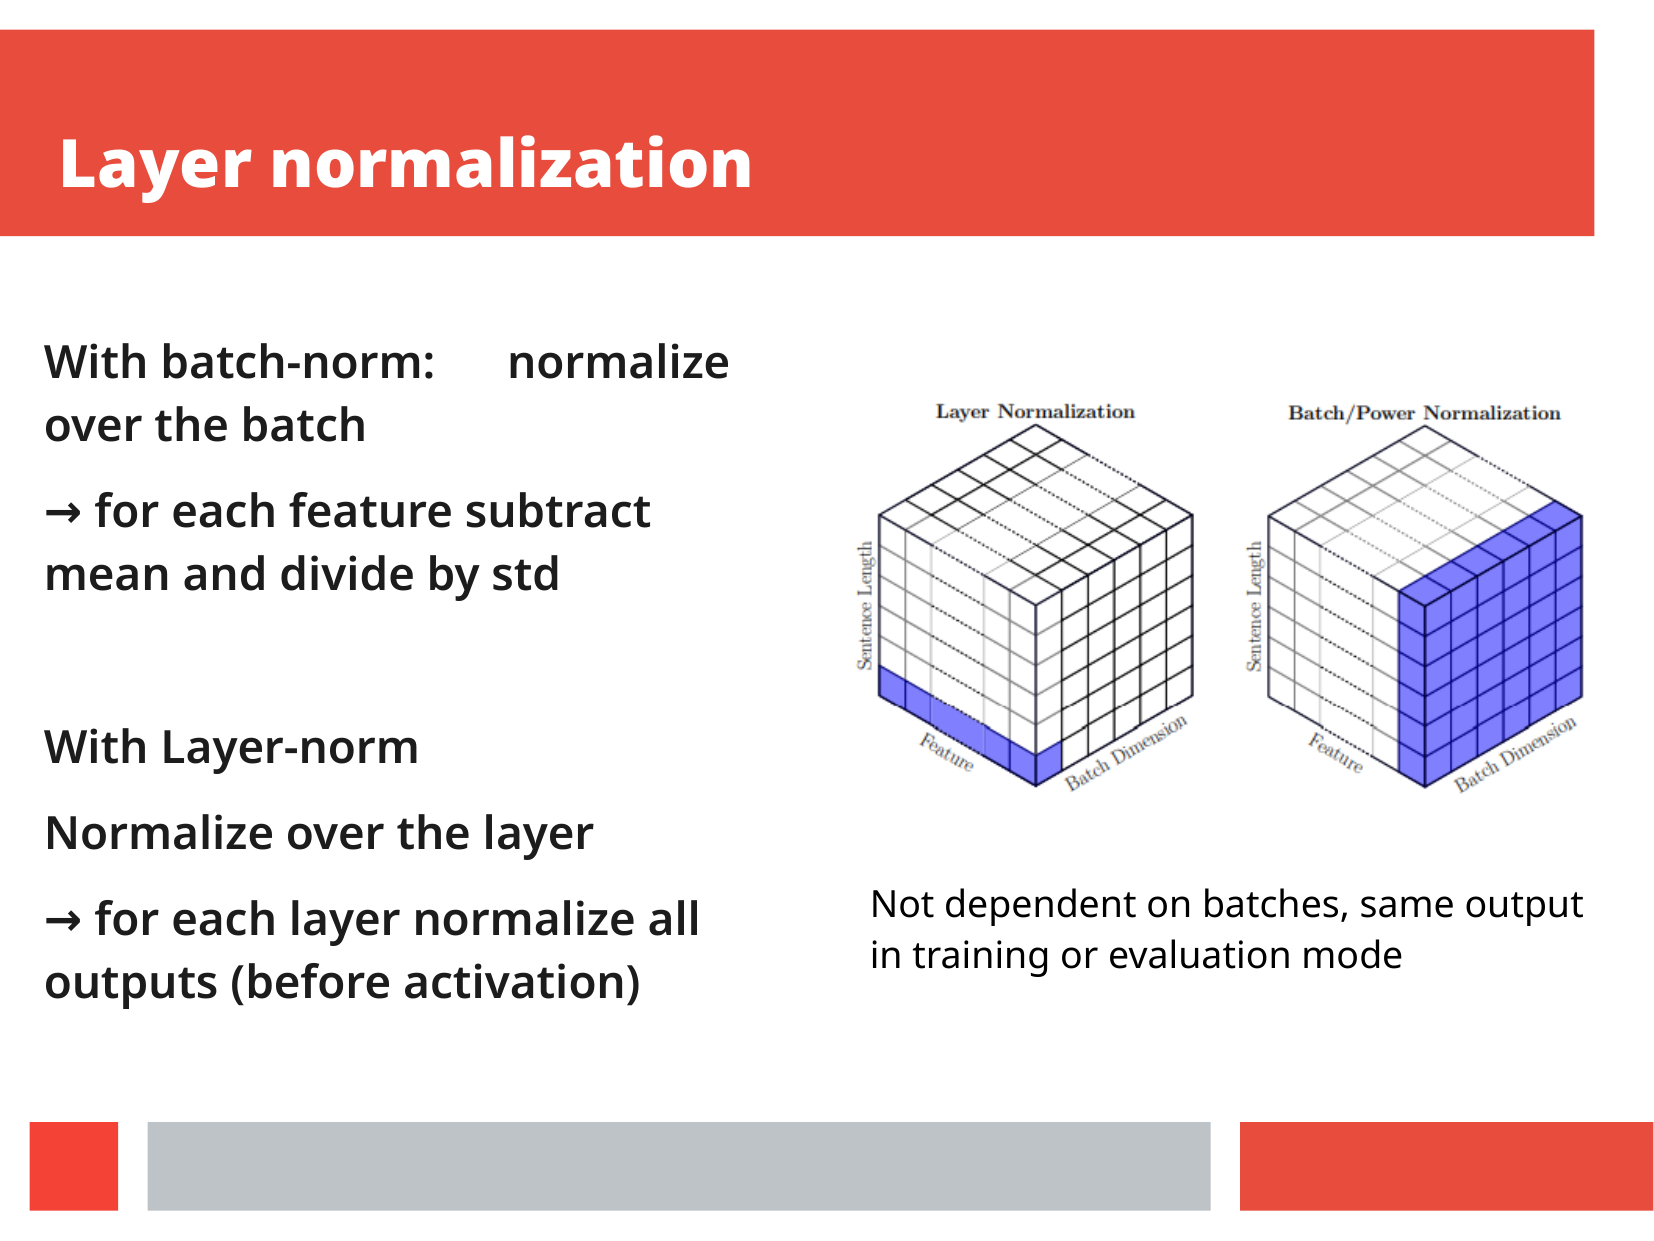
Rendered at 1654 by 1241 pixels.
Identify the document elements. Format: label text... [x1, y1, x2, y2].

picture [825, 376, 1635, 826]
title Layer normalization [59, 59, 1595, 207]
text_box Not dependent on batches, same output in training or evaluation mode [855, 870, 1606, 972]
list With batch-norm: normalize over the batch → for each feature subtract mean and divide by std With Layer-norm Normalize over the layer → for each layer normalize all outputs (before activation) [44, 330, 751, 1098]
